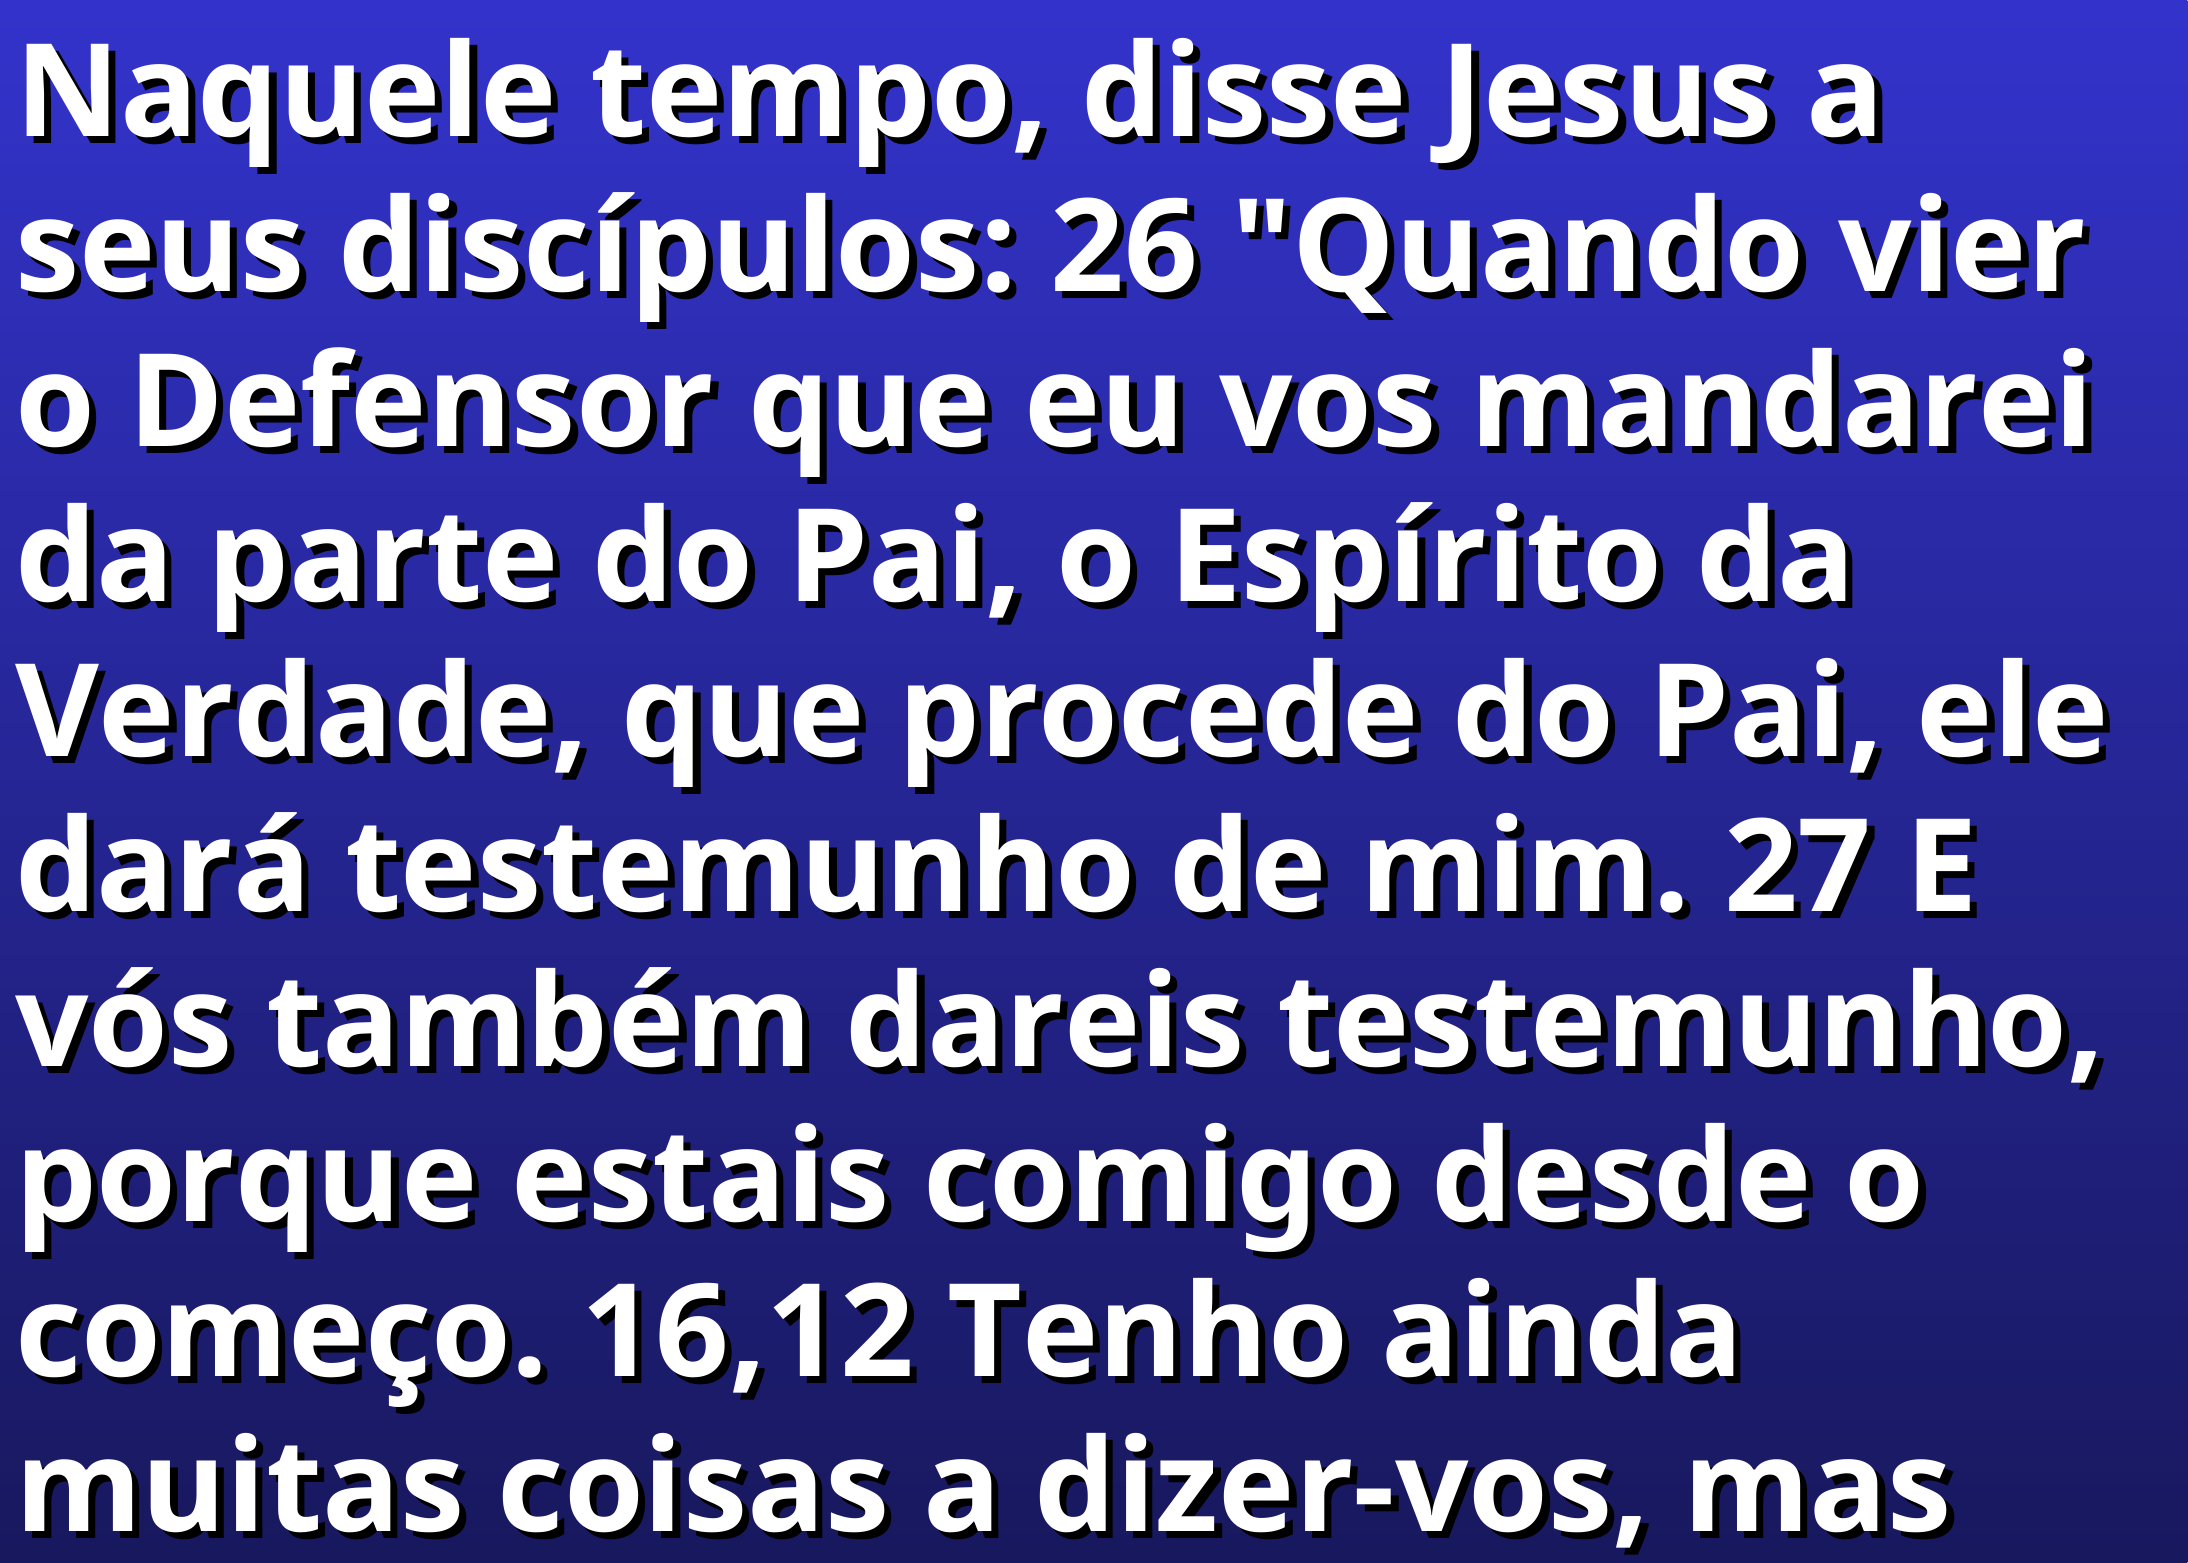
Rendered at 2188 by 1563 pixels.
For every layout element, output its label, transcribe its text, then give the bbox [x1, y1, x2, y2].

text_box Naquele tempo, disse Jesus a seus discípulos: 26 "Quando vier o Defensor que eu vos mandarei da parte do Pai, o Espírito da Verdade, que procede do Pai, ele dará testemunho de mim. 27 E vós também dareis testemunho, porque estais comigo desde o começo. 16,12 Tenho ainda muitas coisas a dizer-vos, mas não sois capazes de as compreender agora. 13 Quando, porém, vier o Espírito da Verdade, ele vos conduzirá à plena verdade. Pois ele não falará por si mesmo, mas dirá tudo o que tiver ouvido; e até as coisas futuras vos anunciará. 14 Ele me glorificará, porque receberá do que é meu e vo-lo anunciará. 15 Tudo o que o Pai possui é meu. Por isso, eu disse: o que ele receberá e vos anunciará, é meu". [0, 0, 2188, 1563]
